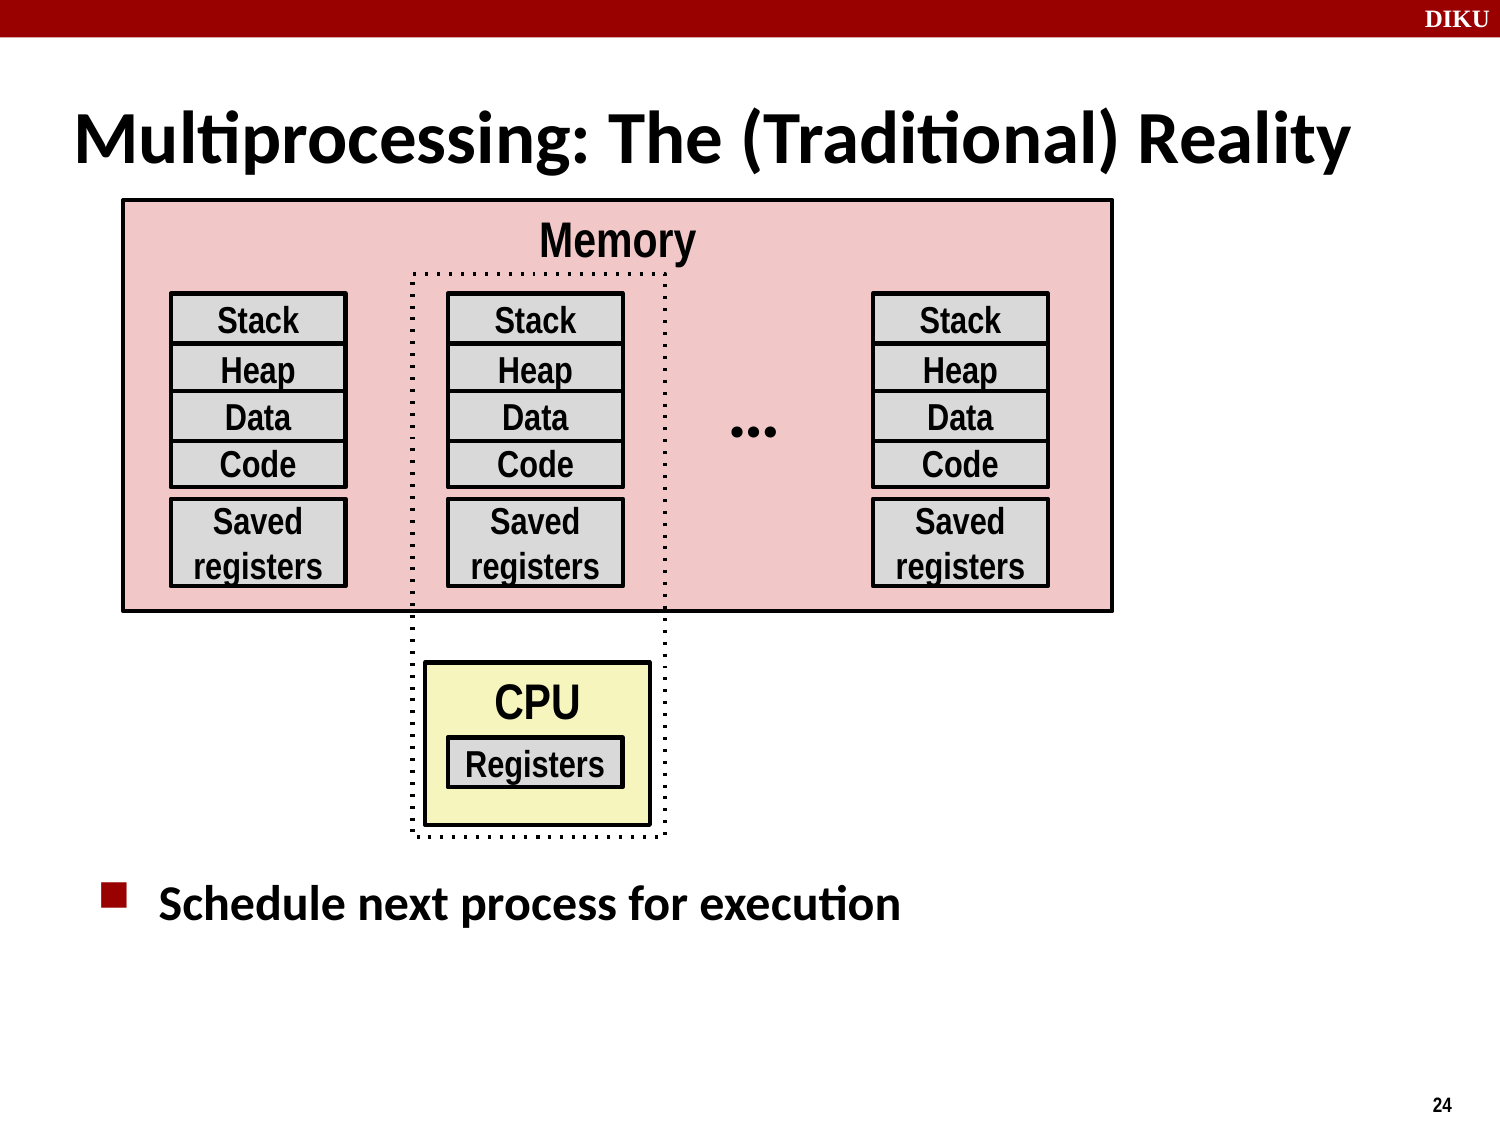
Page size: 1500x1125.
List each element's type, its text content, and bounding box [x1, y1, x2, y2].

text_box Code [872, 441, 1048, 488]
text_box Data [872, 390, 1048, 441]
text_box Stack [872, 293, 1048, 343]
text_box Heap [447, 343, 623, 390]
text_box Saved registers [170, 498, 346, 587]
text_box Multiprocessing: The (Traditional) Reality [58, 71, 1450, 197]
text_box Data [170, 390, 346, 441]
text_box CPU [425, 662, 650, 825]
text_box Saved registers [872, 498, 1048, 587]
text_box Code [447, 441, 623, 488]
text_box Heap [872, 343, 1048, 390]
text_box Heap [985, 366, 992, 380]
text_box Stack [447, 293, 623, 343]
text_box Heap [170, 343, 346, 390]
text_box Memory [123, 200, 1113, 612]
text_box Schedule next process for execution [87, 862, 1488, 950]
text_box Saved registers [447, 498, 623, 587]
text_box Registers [447, 737, 623, 788]
text_box … [713, 355, 796, 460]
text_box Heap [560, 366, 567, 380]
text_box Data [447, 390, 623, 441]
text_box Code [170, 441, 346, 488]
text_box Heap [282, 366, 289, 380]
text_box Stack [170, 293, 346, 343]
